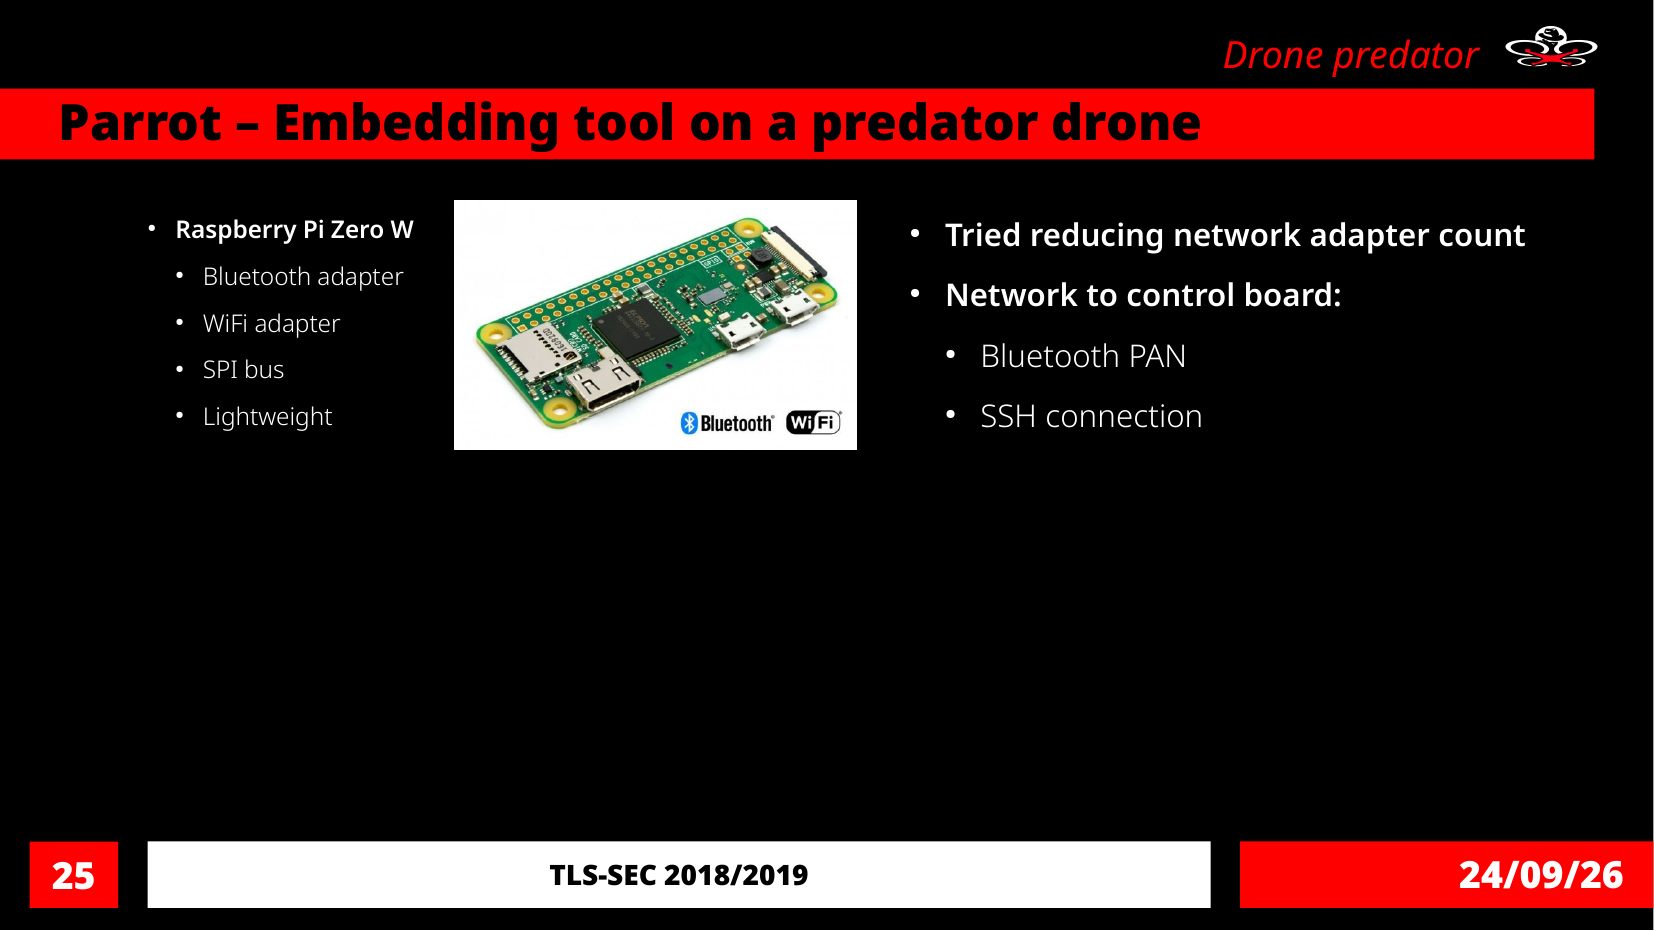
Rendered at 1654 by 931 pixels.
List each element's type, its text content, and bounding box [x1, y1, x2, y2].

title Parrot – Embedding tool on a predator drone [59, 44, 1595, 156]
picture [1488, 15, 1617, 80]
picture [454, 200, 857, 450]
list Tried reducing network adapter count Network to control board: Bluetooth PAN SSH connection [909, 212, 1548, 438]
list Raspberry Pi Zero W Bluetooth adapter WiFi adapter SPI bus Lightweight [147, 212, 454, 438]
